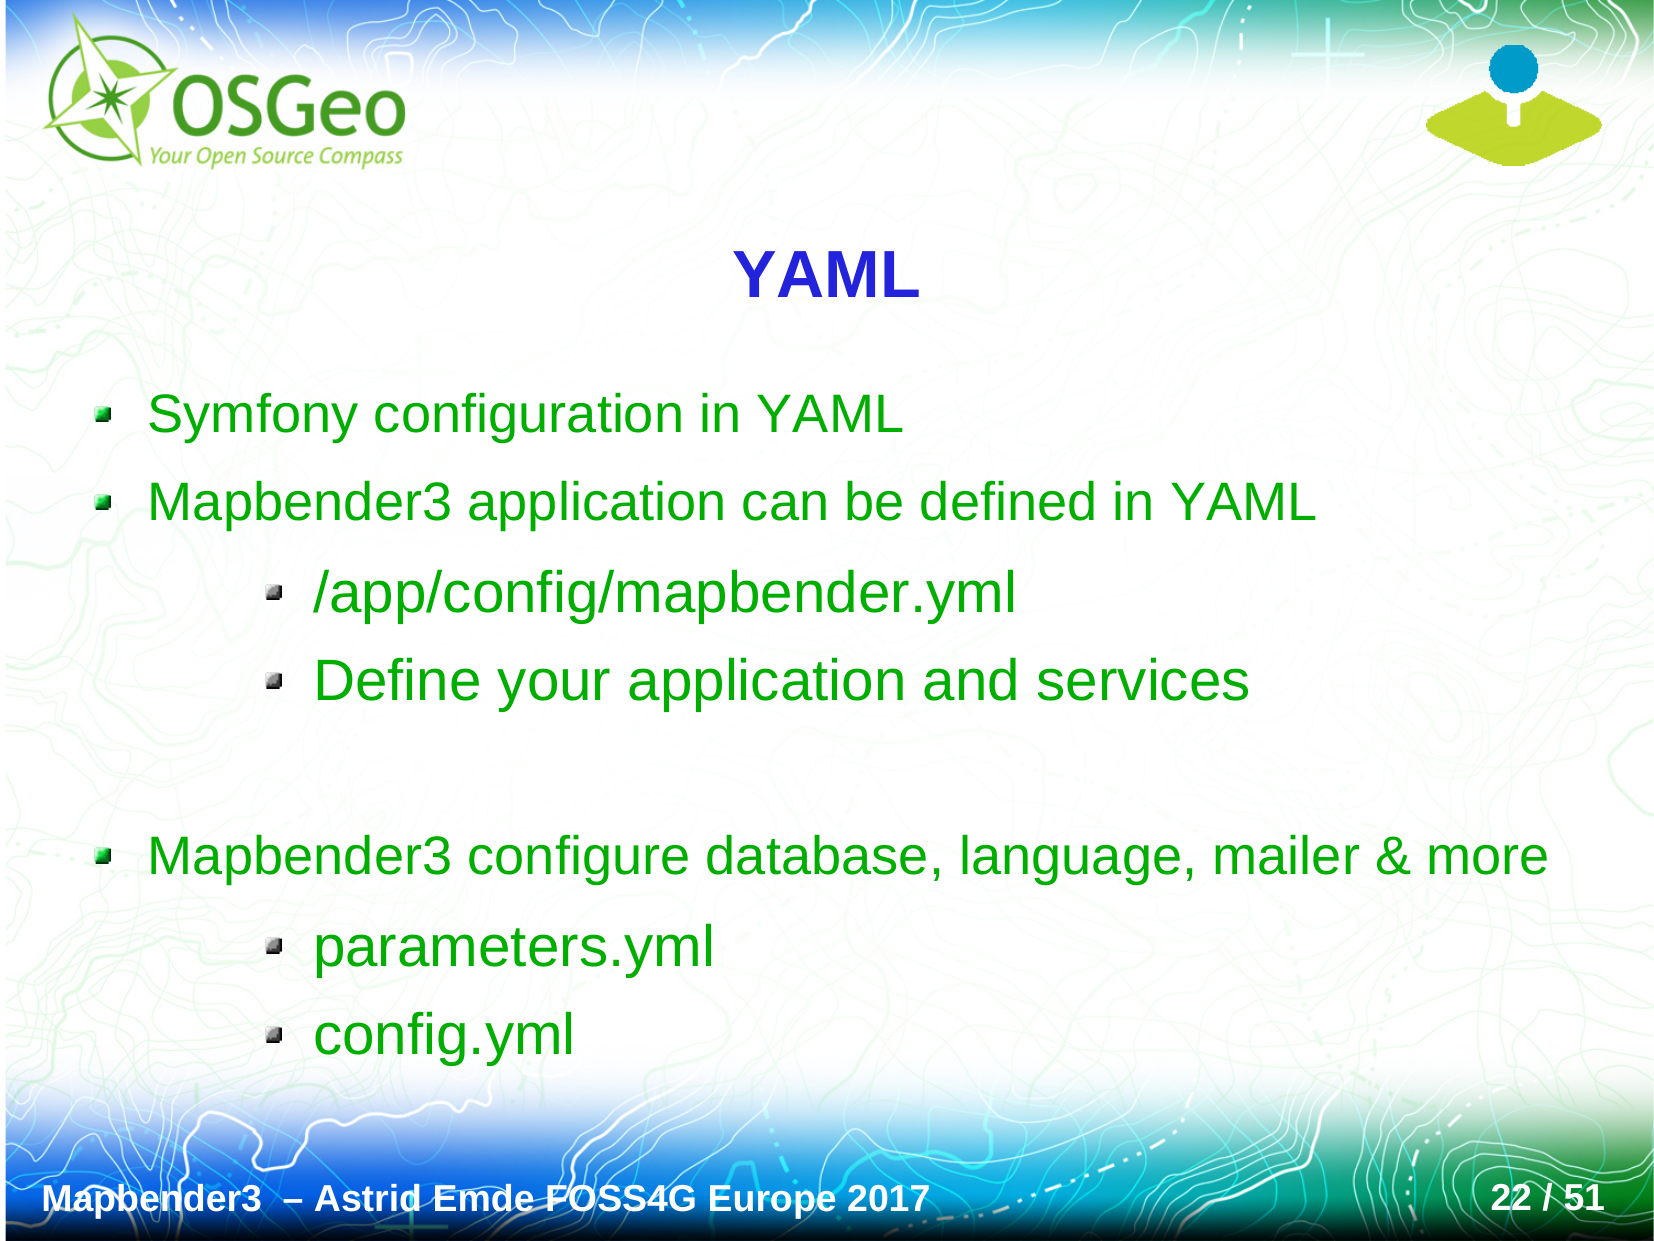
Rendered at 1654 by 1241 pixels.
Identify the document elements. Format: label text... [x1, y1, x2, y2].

title YAML [82, 188, 1571, 361]
picture [5, 0, 1654, 1241]
list Symfony configuration in YAML Mapbender3 application can be defined in YAML /app/config/mapbender.yml Define your application and services Mapbender3 configure database, language, mailer & more parameters.yml config.yml [76, 383, 1565, 1203]
